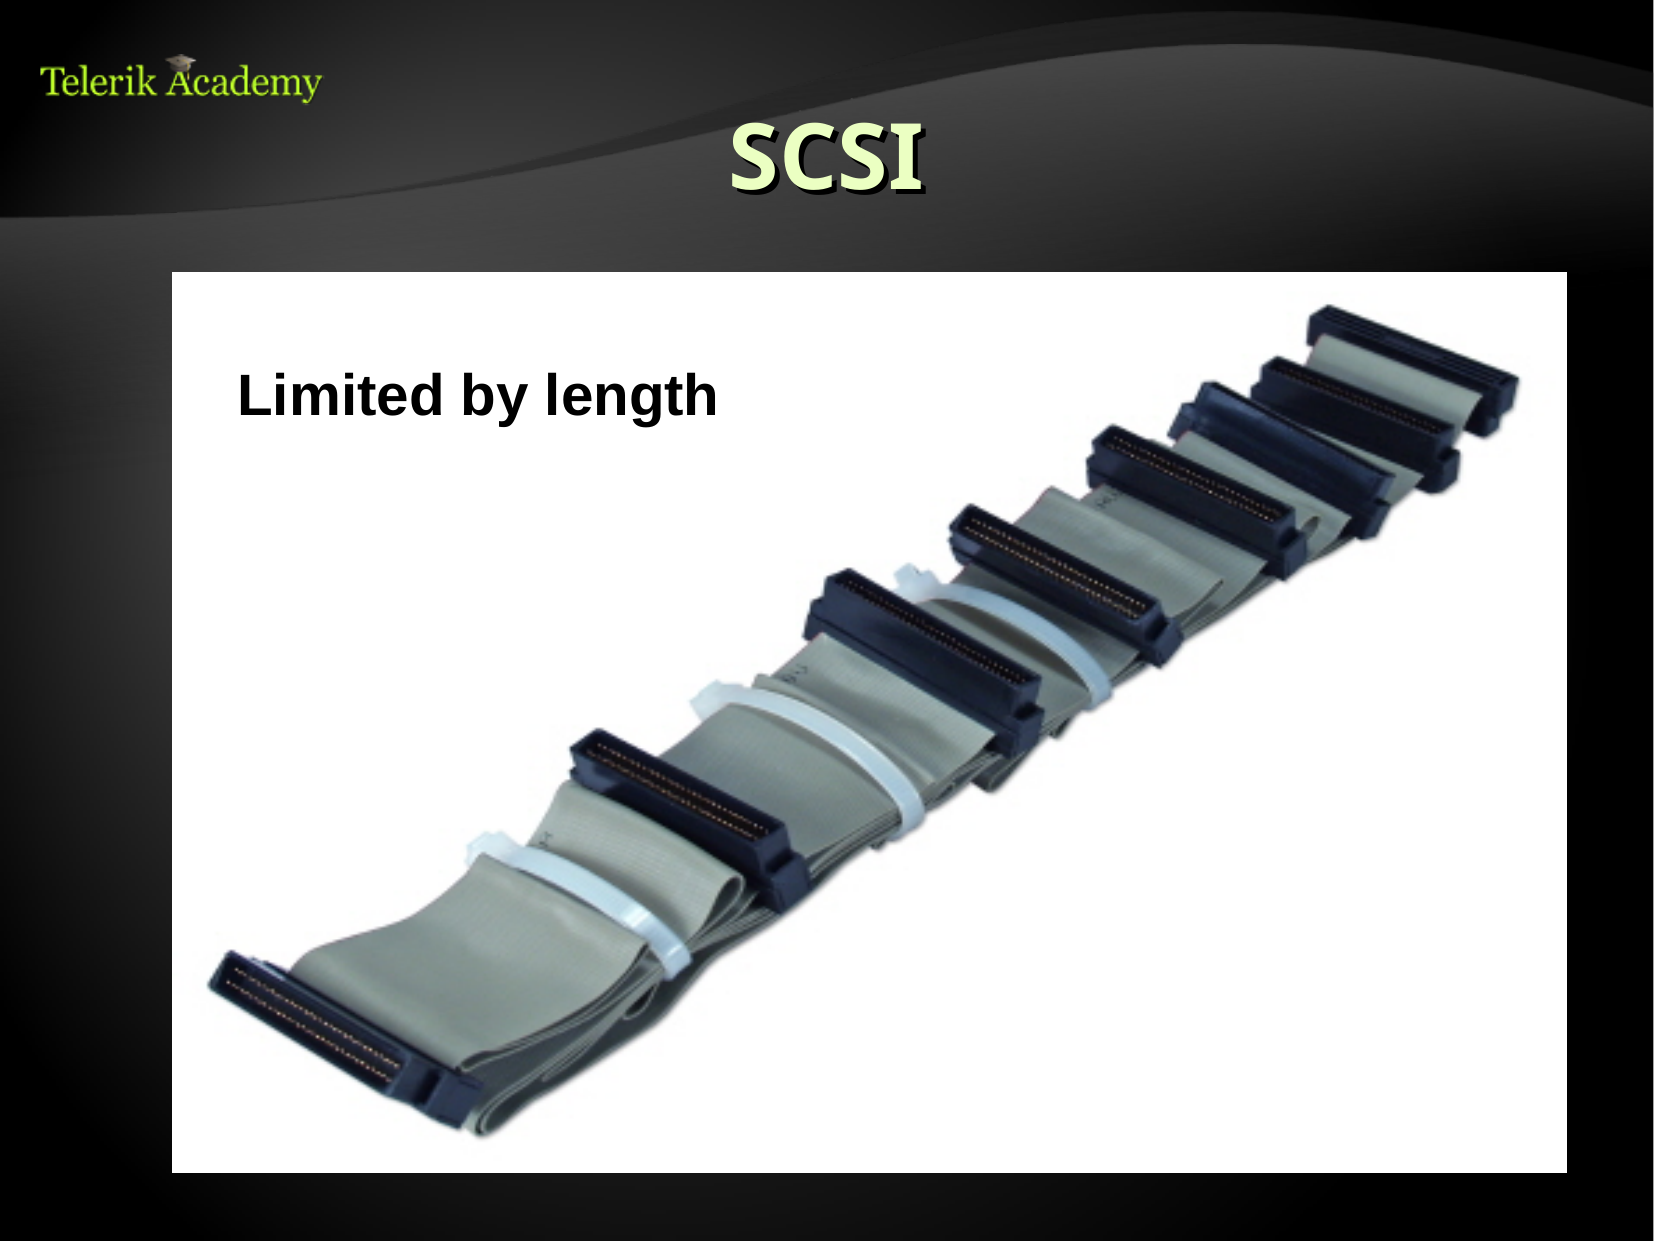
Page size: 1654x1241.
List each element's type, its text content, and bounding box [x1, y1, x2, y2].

title SCSI [82, 97, 1571, 208]
text_box Limited by length [222, 355, 735, 436]
picture [0, 0, 1654, 1241]
